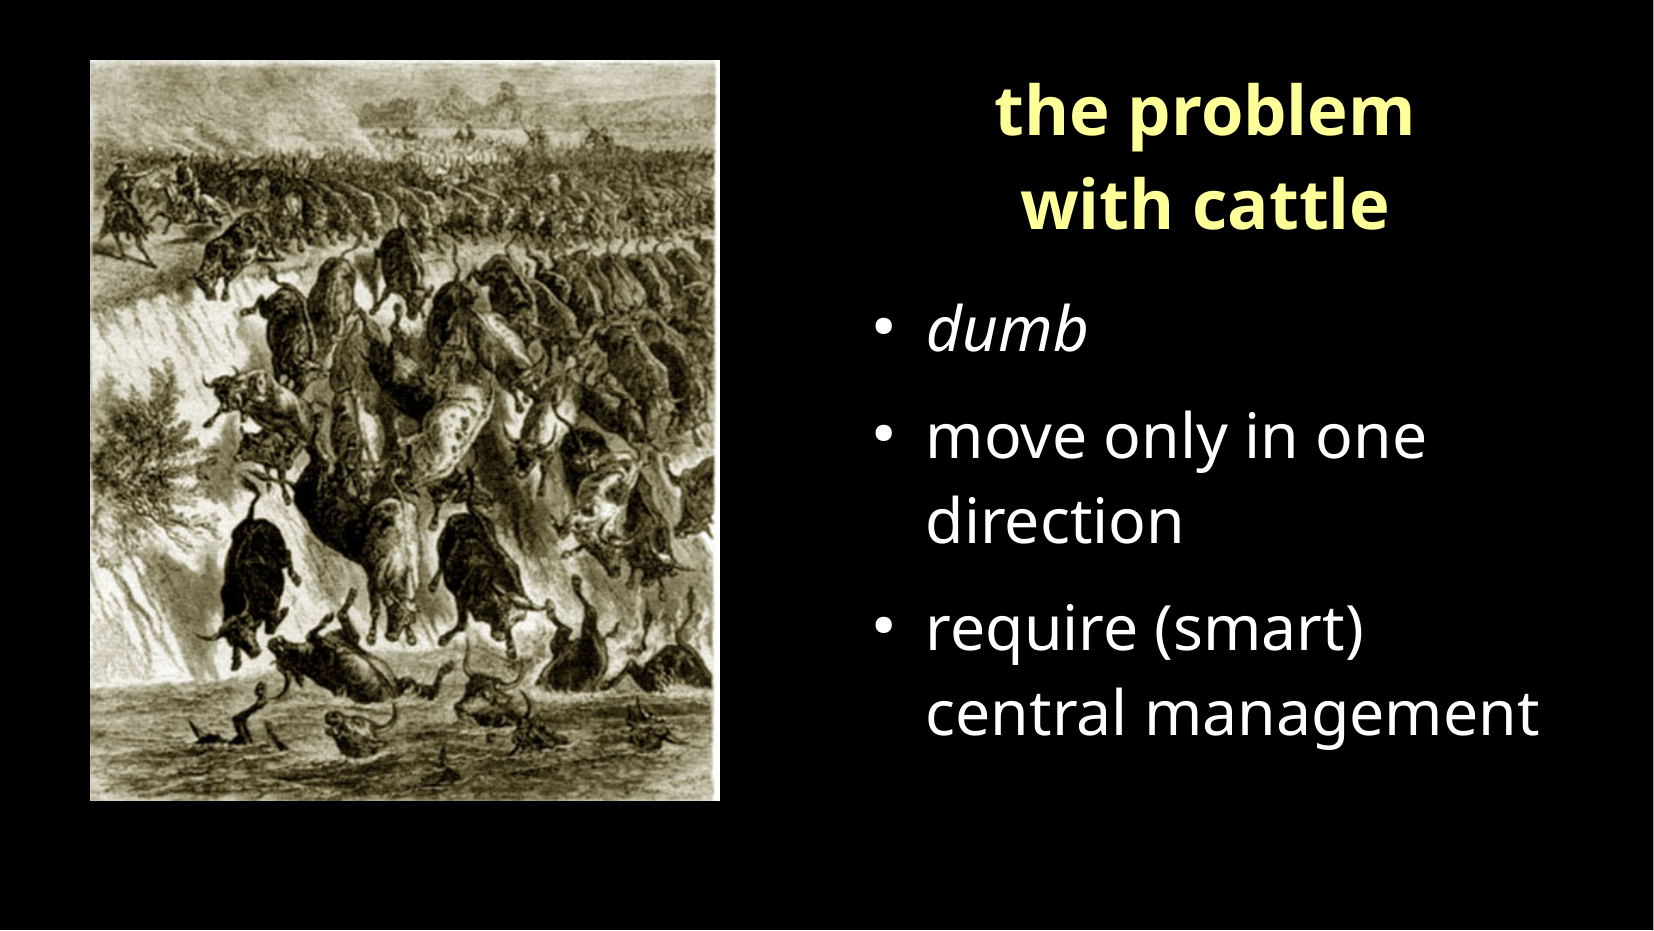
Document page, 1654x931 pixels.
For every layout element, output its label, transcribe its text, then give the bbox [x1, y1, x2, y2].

title the problem with cattle [840, 58, 1571, 254]
picture [90, 60, 720, 801]
list dumb move only in one direction require (smart) central management [855, 285, 1571, 811]
